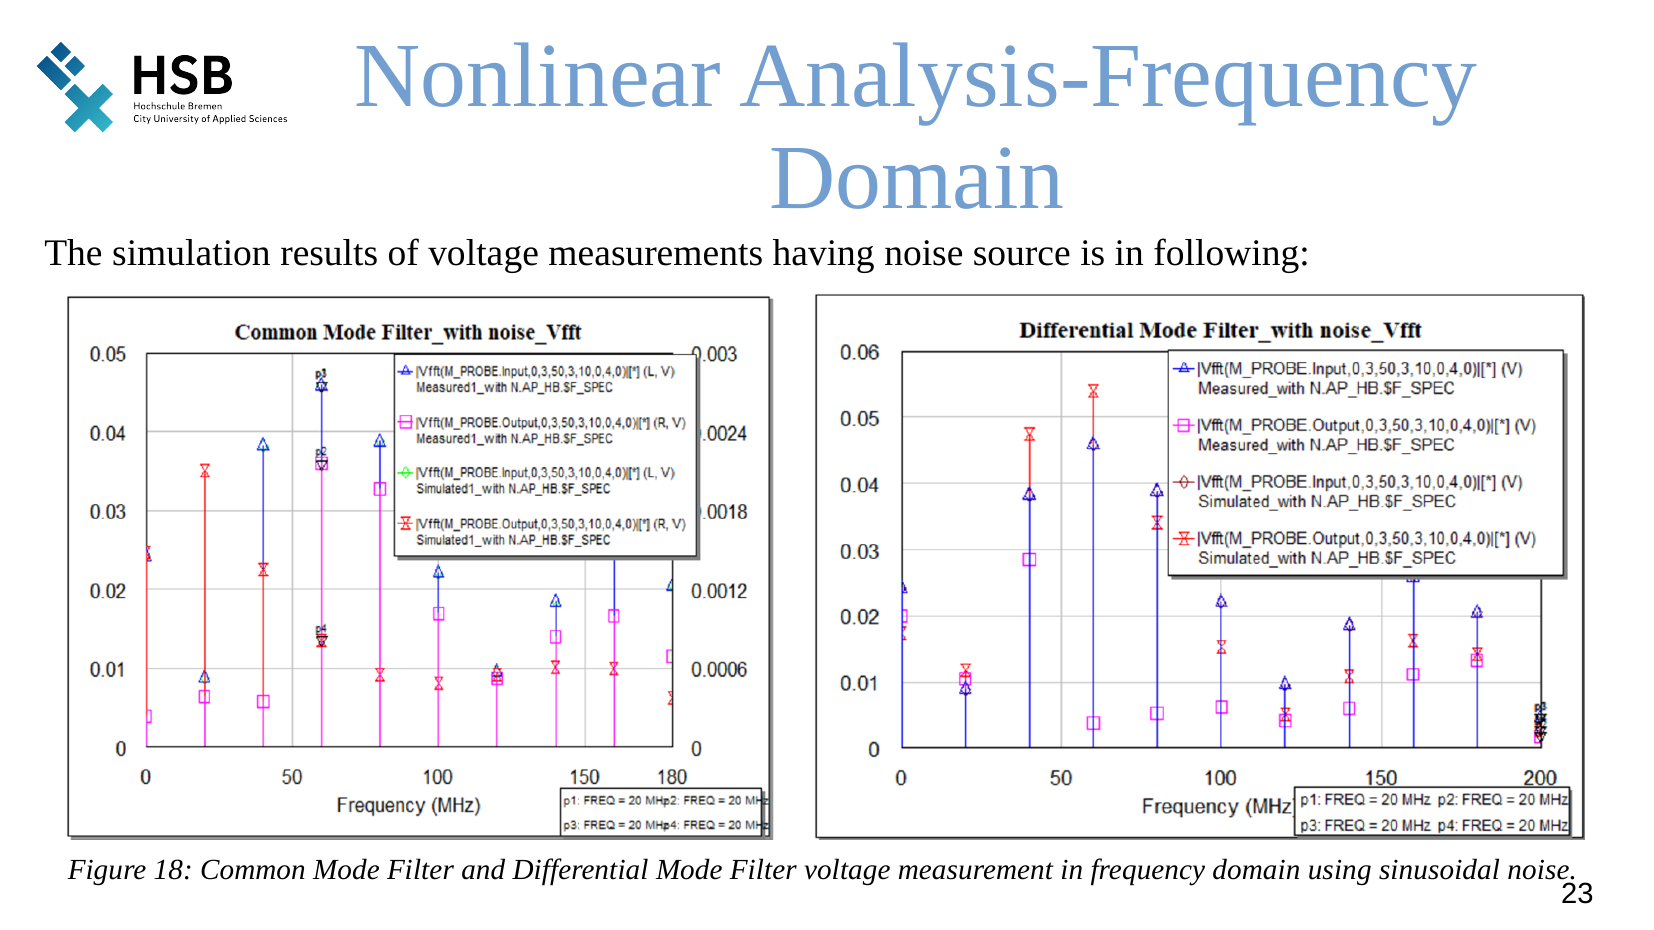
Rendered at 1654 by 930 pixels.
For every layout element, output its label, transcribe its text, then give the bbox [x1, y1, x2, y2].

picture [65, 294, 774, 840]
text_box The simulation results of voltage measurements having noise source is in following: [29, 224, 1327, 282]
title Nonlinear Analysis-Frequency Domain [251, 24, 1583, 229]
picture [26, 23, 297, 149]
text_box <number> [1546, 870, 1653, 926]
picture [812, 290, 1585, 840]
text_box Figure 18: Common Mode Filter and Differential Mode Filter voltage measurement in frequency domain using sinusoidal noise. [53, 846, 1594, 894]
